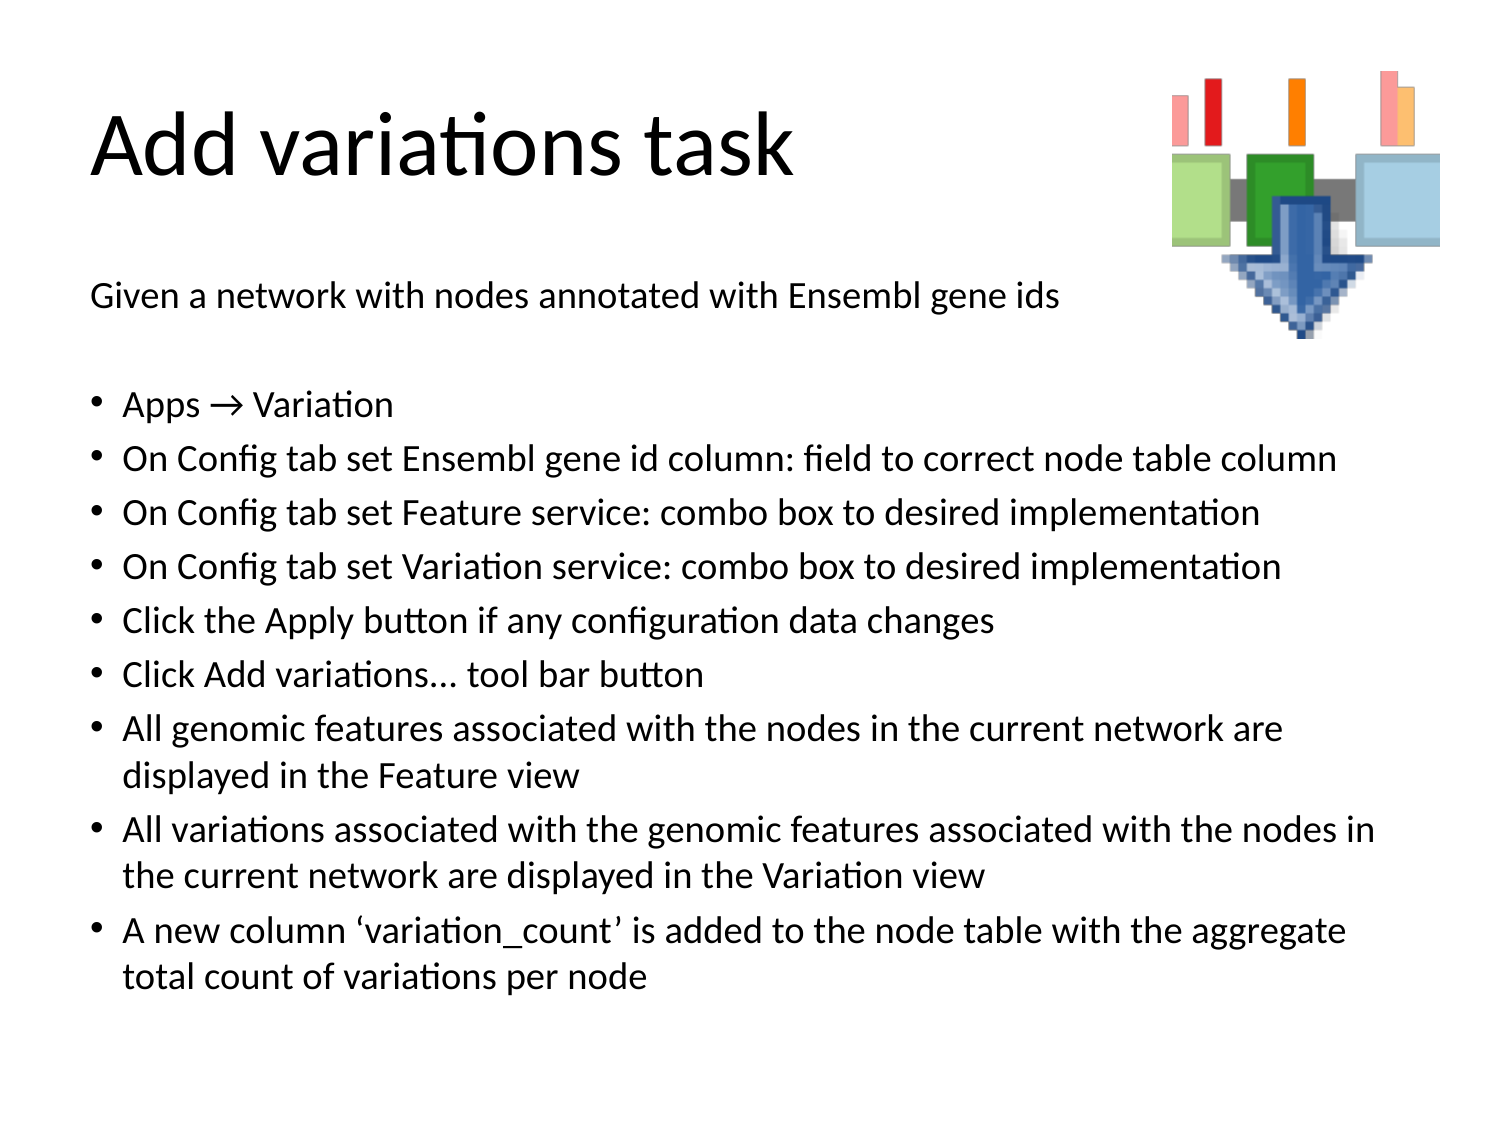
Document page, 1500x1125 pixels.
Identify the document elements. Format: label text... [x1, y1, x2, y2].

title Add variations task [75, 45, 1425, 233]
list Given a network with nodes annotated with Ensembl gene ids Apps → Variation On Config tab set Ensembl gene id column: field to correct node table column On Config tab set Feature service: combo box to desired implementation On Config tab set Variation service: combo box to desired implementation Click the Apply button if any configuration data changes Click Add variations... tool bar button All genomic features associated with the nodes in the current network are displayed in the Feature view All variations associated with the genomic features associated with the nodes in the current network are displayed in the Variation view A new column ‘variation_count’ is added to the node table with the aggregate total count of variations per node [75, 262, 1425, 1005]
picture [1172, 71, 1440, 339]
